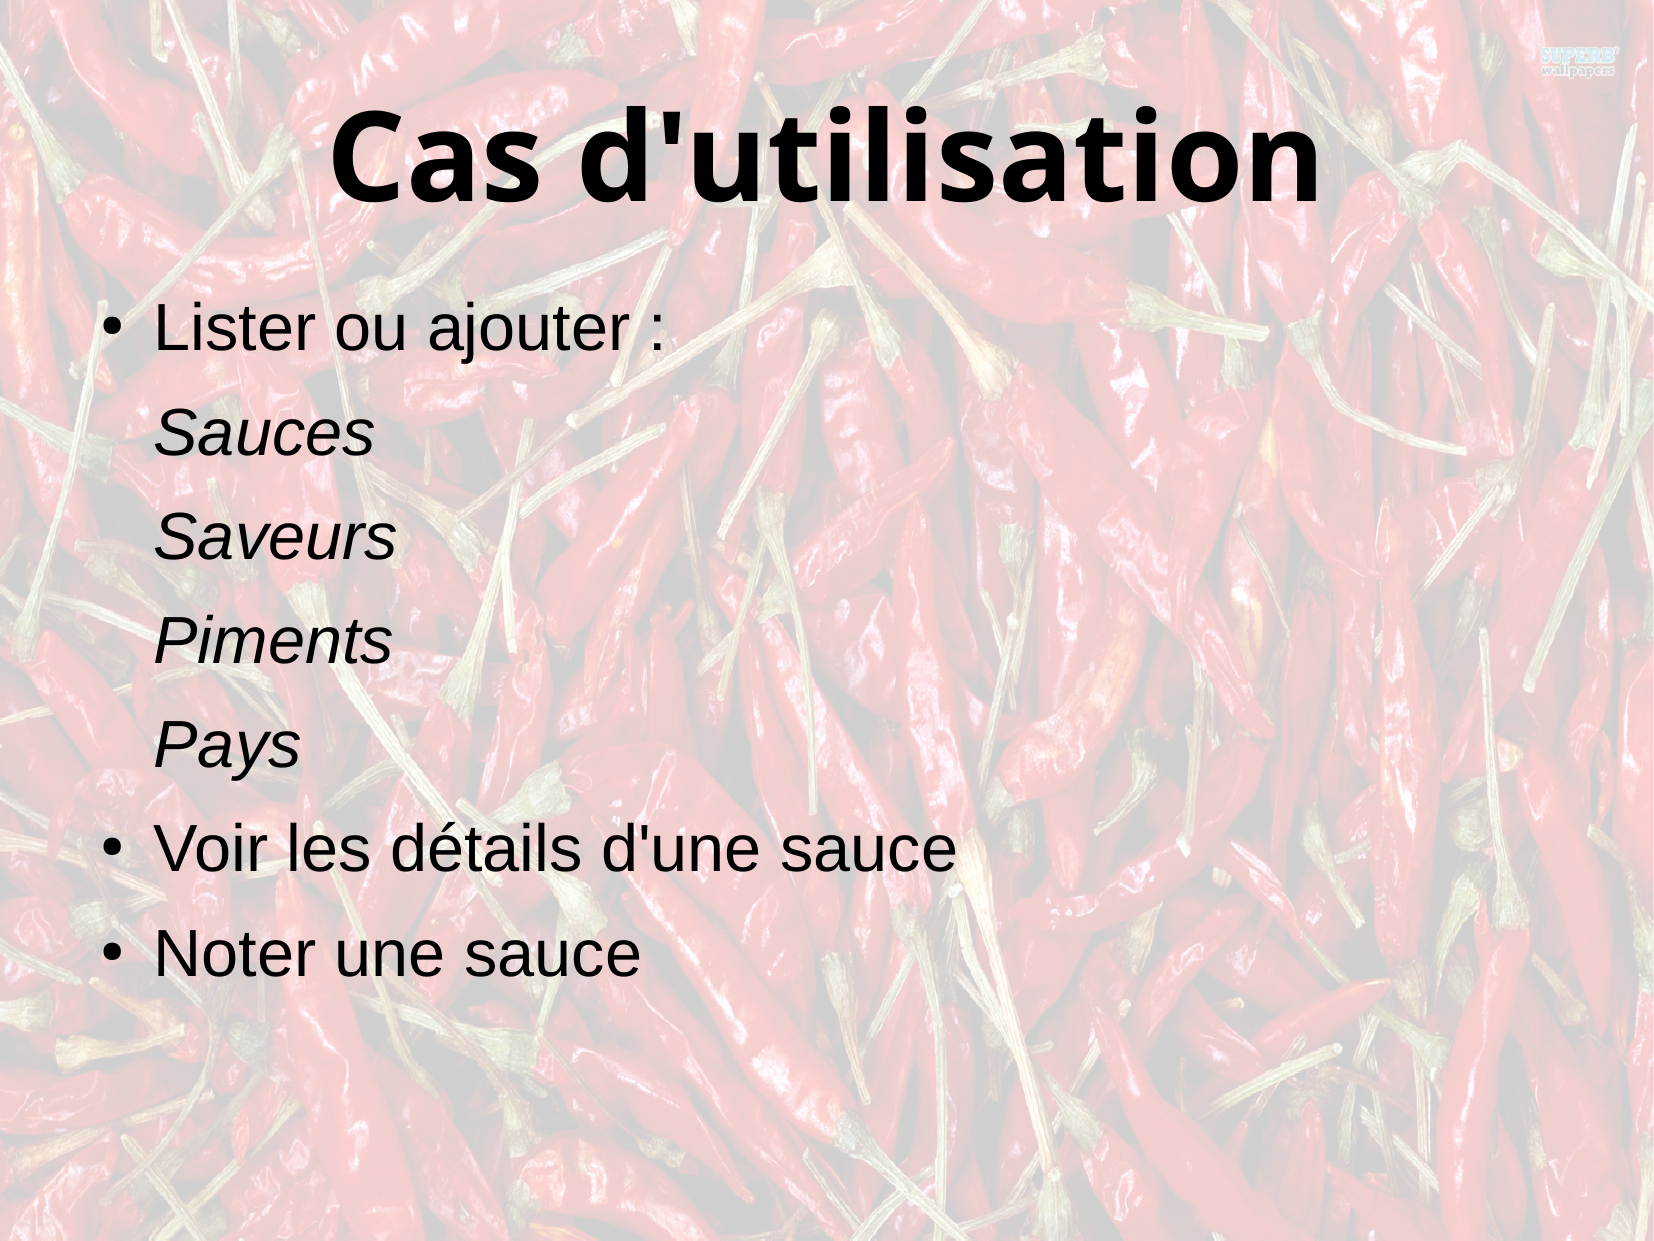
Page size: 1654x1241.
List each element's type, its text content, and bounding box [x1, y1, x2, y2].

list Lister ou ajouter : Sauces Saveurs Piments Pays Voir les détails d'une sauce Noter une sauce [82, 290, 1571, 1010]
title Cas d'utilisation [82, 49, 1571, 257]
picture [0, 0, 1654, 1241]
